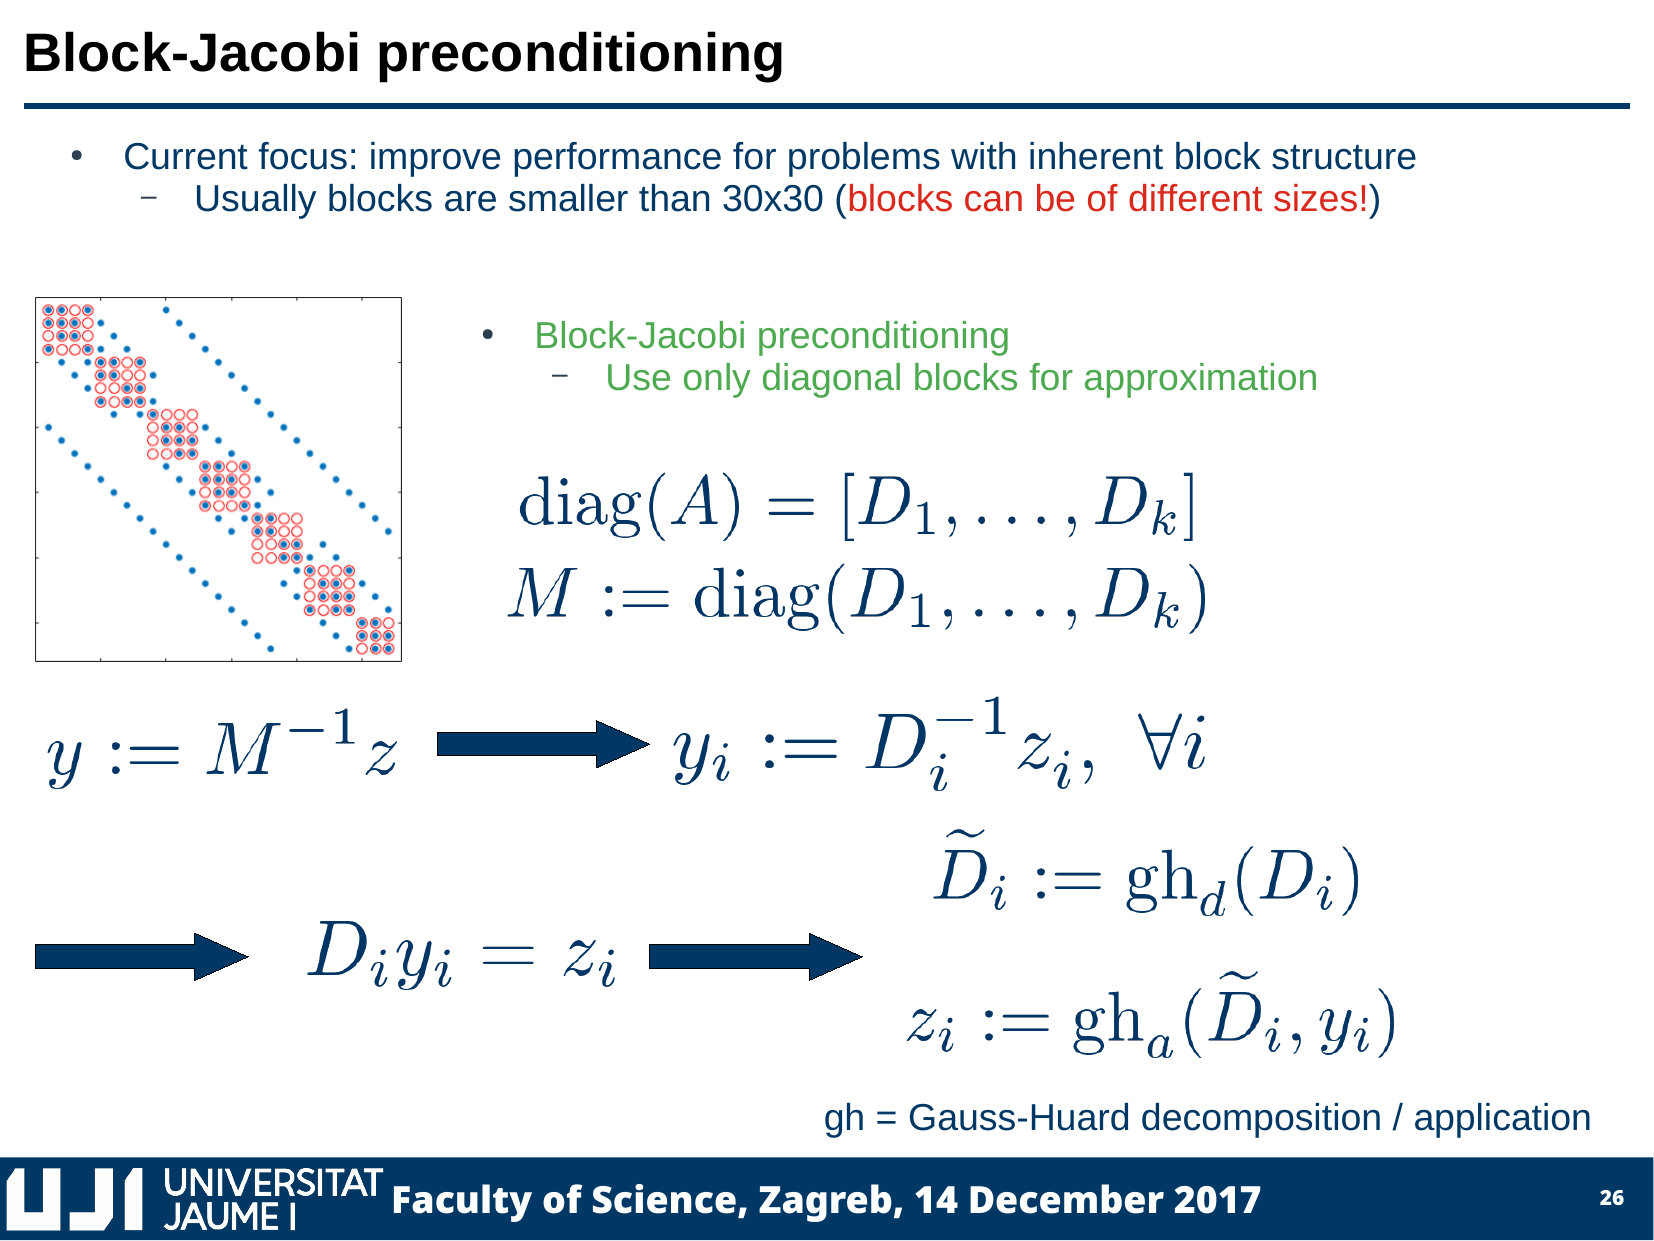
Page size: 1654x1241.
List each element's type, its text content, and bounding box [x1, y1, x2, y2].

text_box [649, 933, 863, 981]
picture [673, 696, 1205, 791]
picture [307, 921, 615, 990]
picture [519, 472, 1193, 541]
picture [0, 1158, 390, 1241]
text_box [35, 933, 249, 981]
picture [933, 829, 1358, 916]
title Block-Jacobi preconditioning [23, 0, 1630, 107]
picture [35, 297, 402, 662]
text_box Current focus: improve performance for problems with inherent block structure Usually blocks are smaller than 30x30 (blocks can be of different sizes!) [37, 128, 1583, 260]
picture [507, 563, 1205, 634]
text_box gh = Gauss-Huard decomposition / application [809, 1089, 1608, 1147]
picture [906, 971, 1394, 1058]
text_box Block-Jacobi preconditioning Use only diagonal blocks for approximation [448, 307, 1424, 414]
picture [47, 708, 397, 789]
text_box [437, 720, 650, 768]
